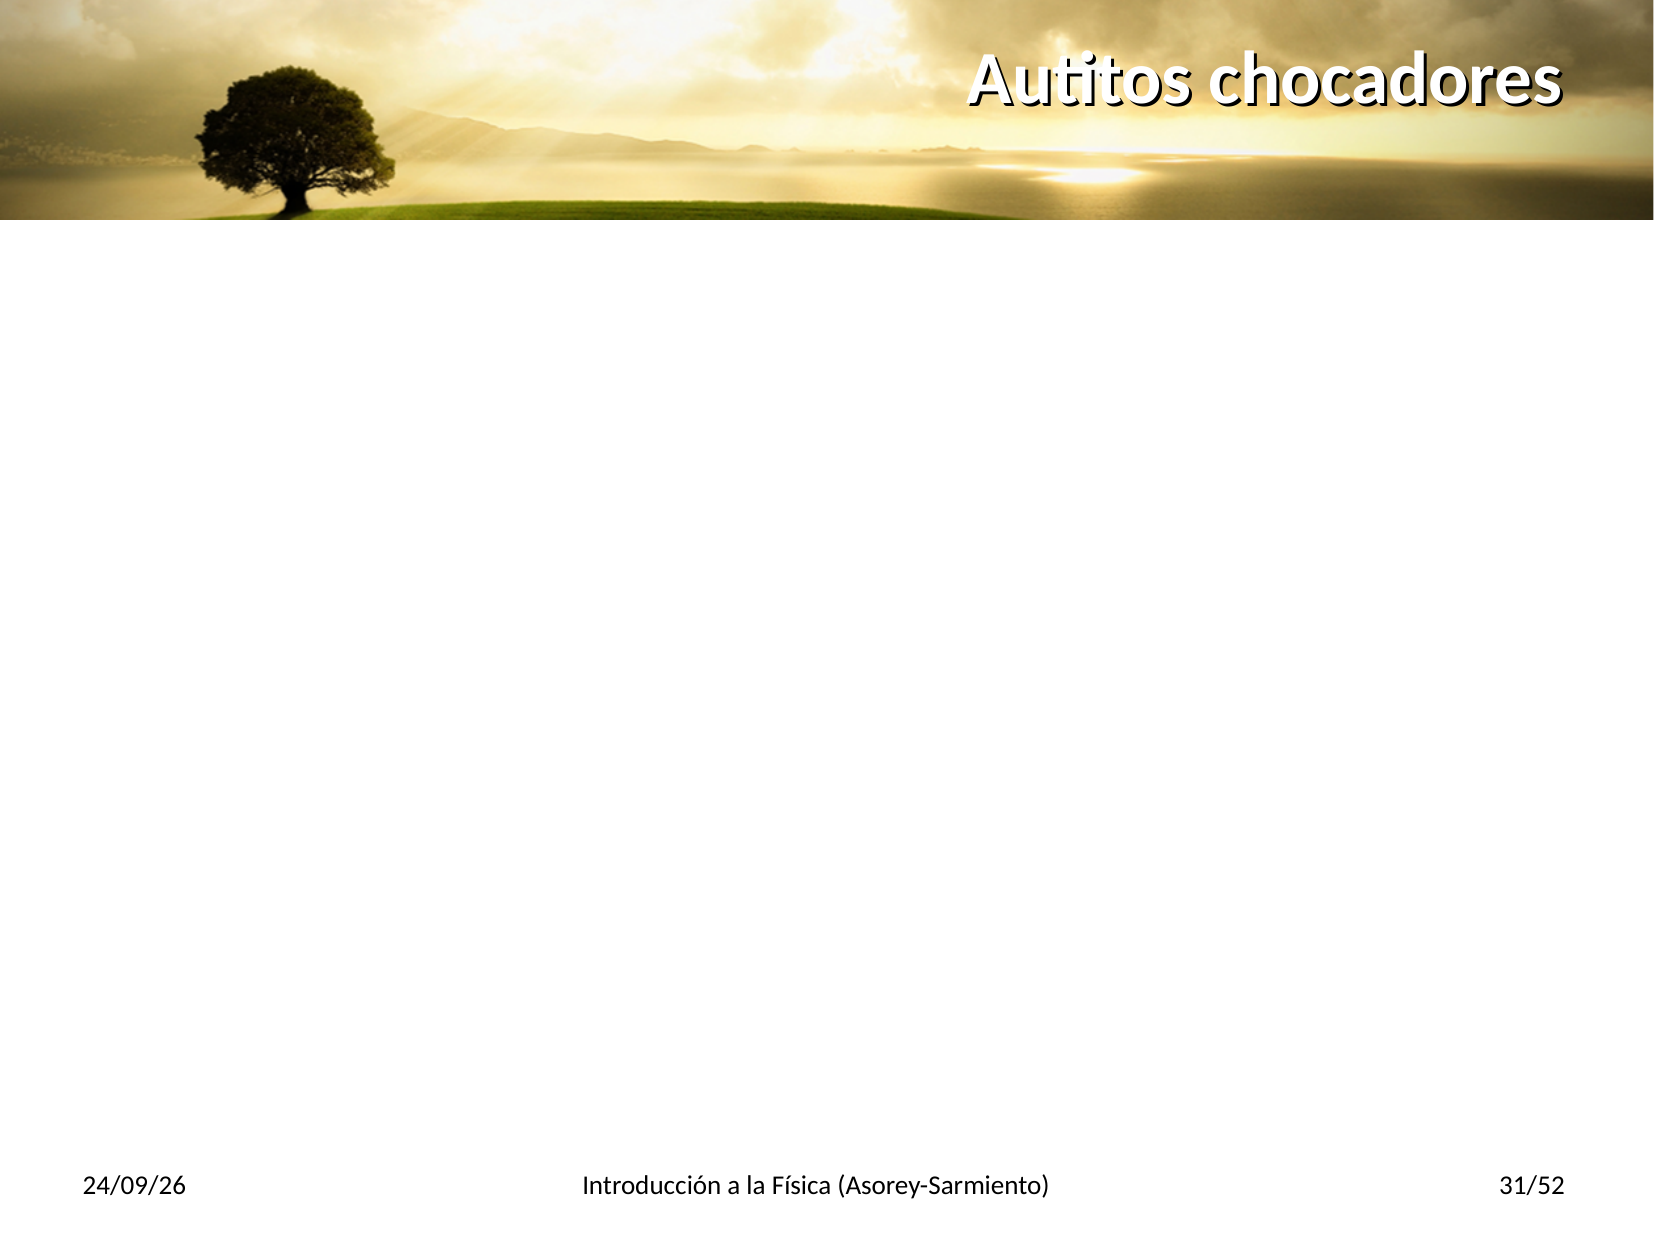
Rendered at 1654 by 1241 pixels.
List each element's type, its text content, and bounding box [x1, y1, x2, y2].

picture [0, 0, 1654, 220]
title Autitos chocadores [75, 19, 1564, 151]
